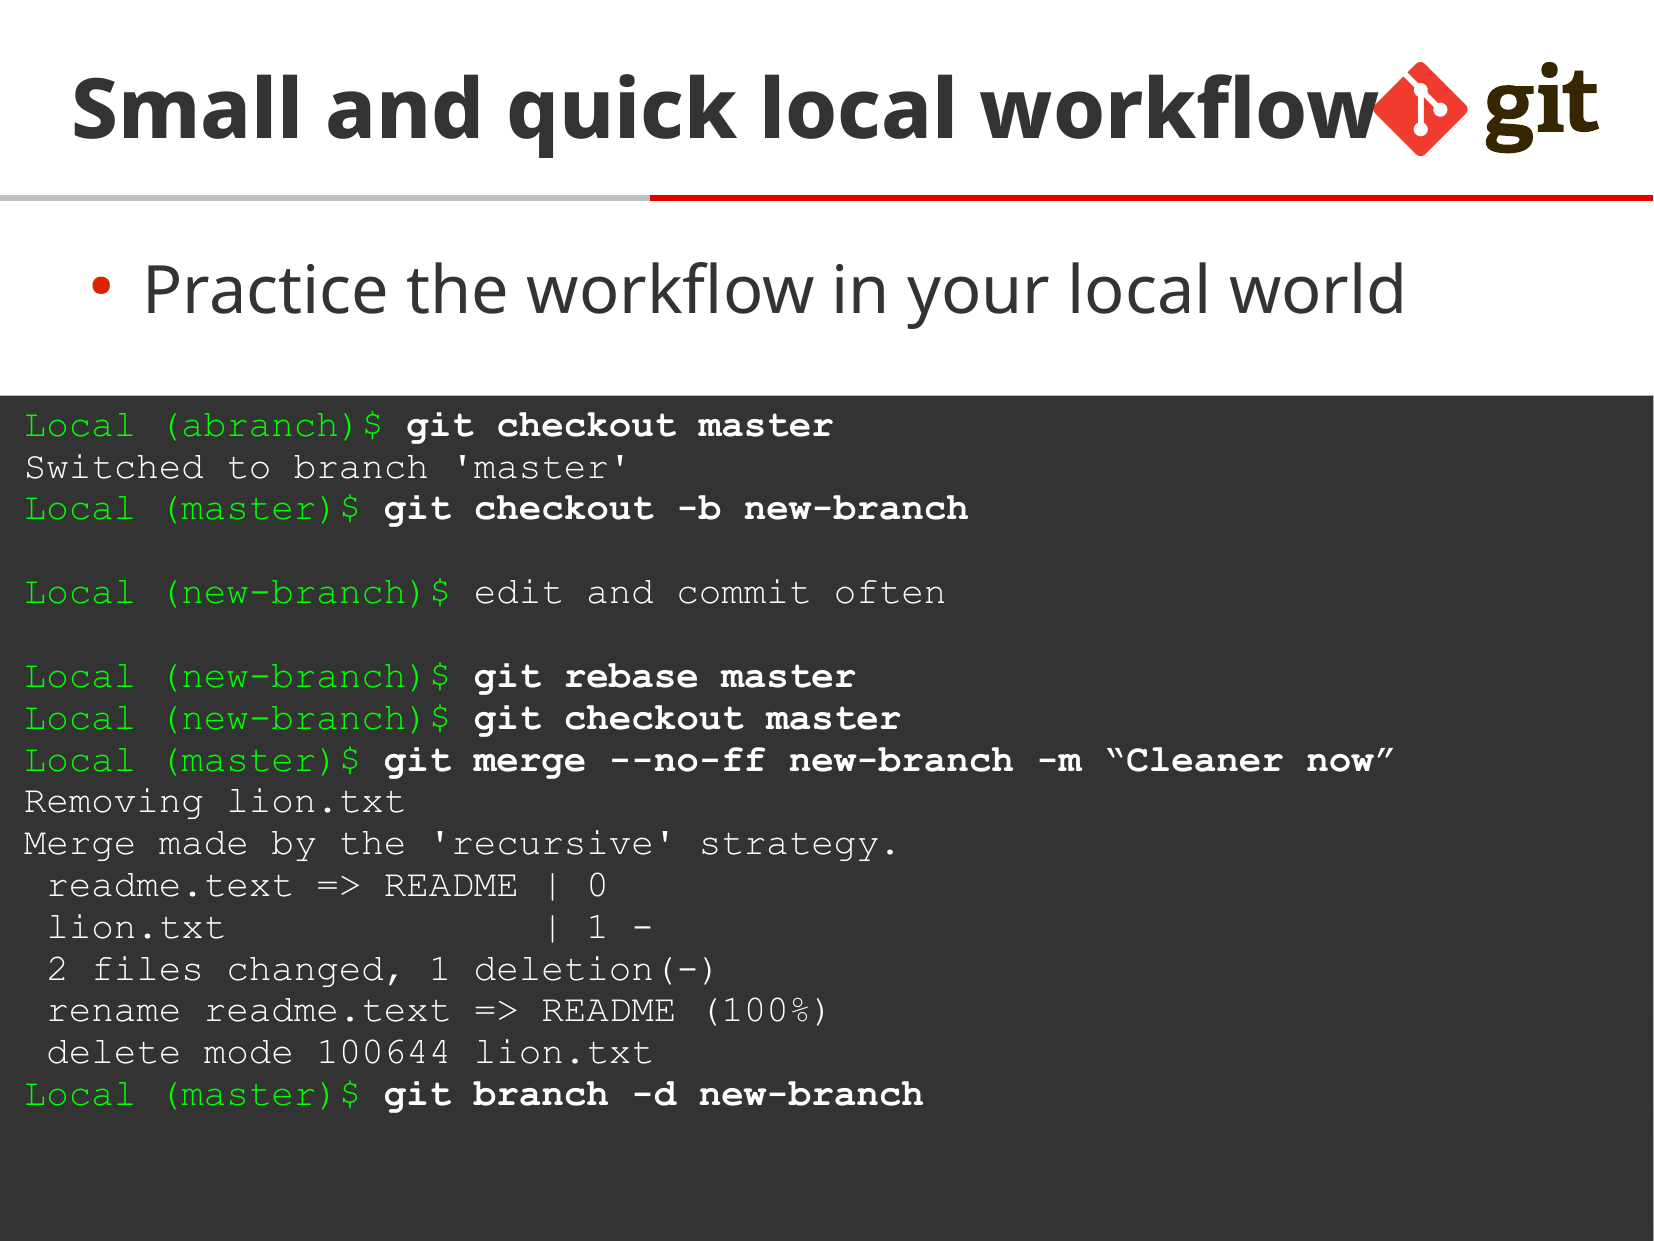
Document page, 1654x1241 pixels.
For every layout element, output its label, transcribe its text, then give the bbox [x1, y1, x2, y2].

text_box Local (abranch)$ git checkout master Switched to branch 'master' Local (master)$ git checkout -b new-branch Local (new-branch)$ edit and commit often Local (new-branch)$ git rebase master Local (new-branch)$ git checkout master Local (master)$ git merge --no-ff new-branch -m “Cleaner now” Removing lion.txt Merge made by the 'recursive' strategy. readme.text => README | 0 lion.txt | 1 - 2 files changed, 1 deletion(-) rename readme.text => README (100%) delete mode 100644 lion.txt Local (master)$ git branch -d new-branch [0, 395, 1654, 1241]
title Small and quick local workflow [56, 36, 1546, 175]
list Practice the workflow in your local world [56, 239, 1595, 368]
